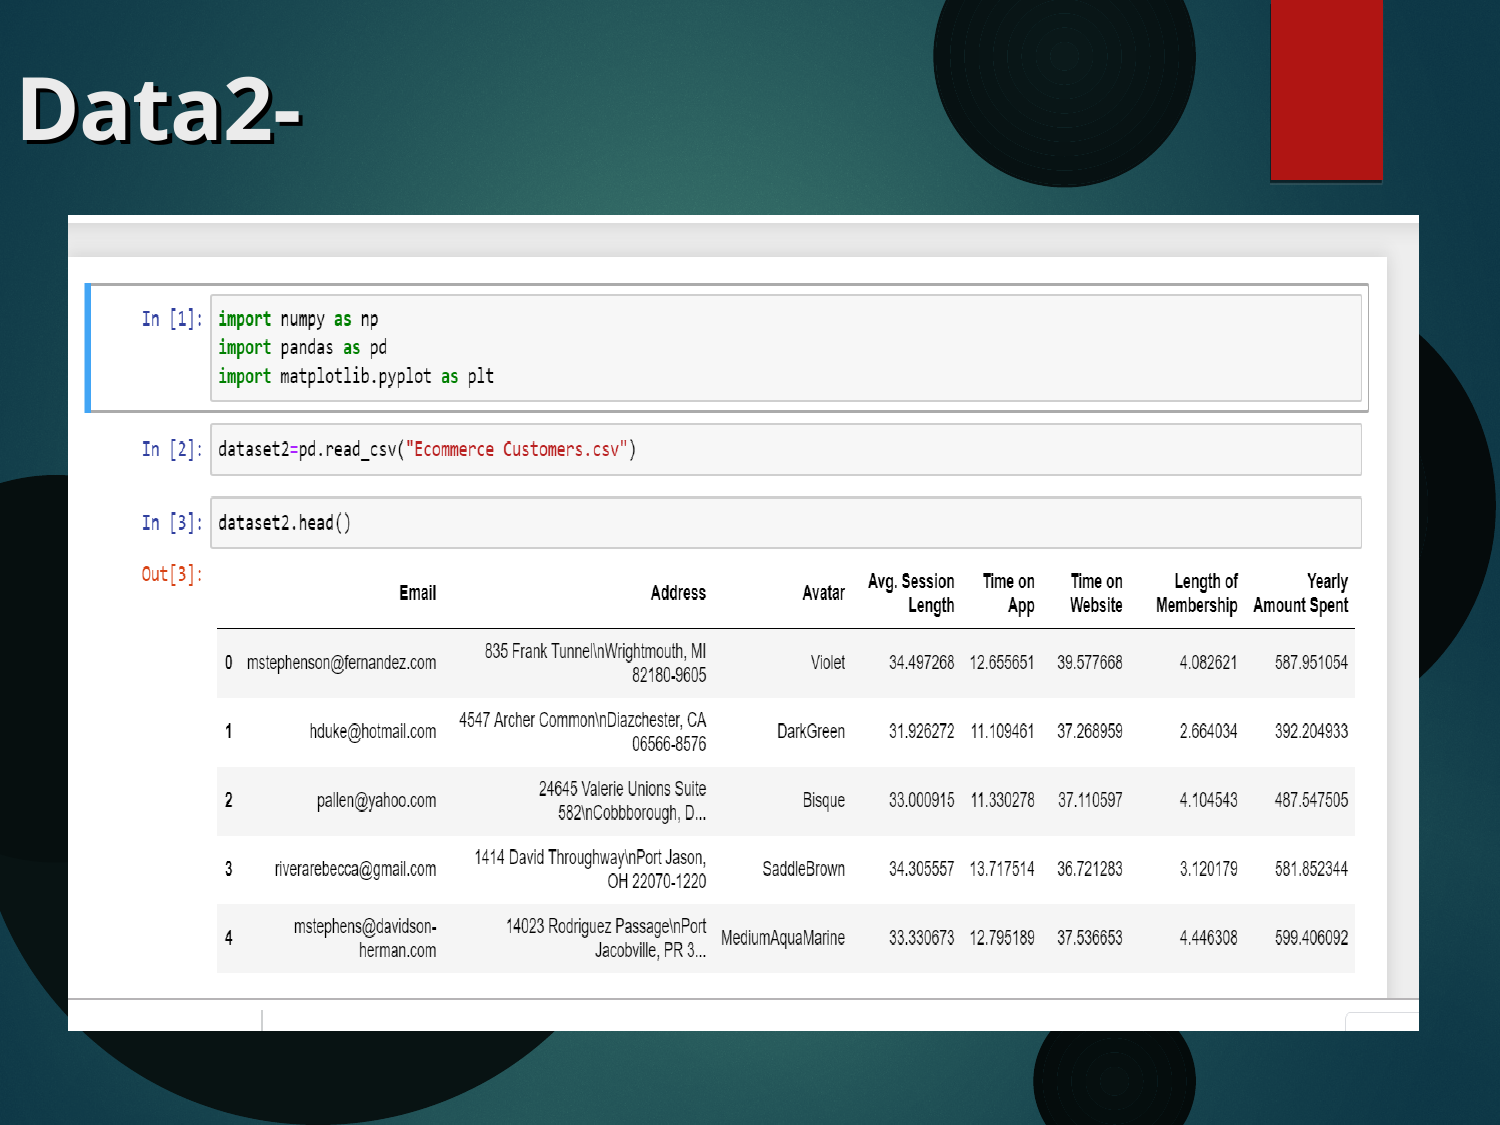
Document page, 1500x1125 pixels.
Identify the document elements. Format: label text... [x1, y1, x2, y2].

title Data2- [0, 45, 1351, 233]
picture [68, 216, 1419, 1031]
